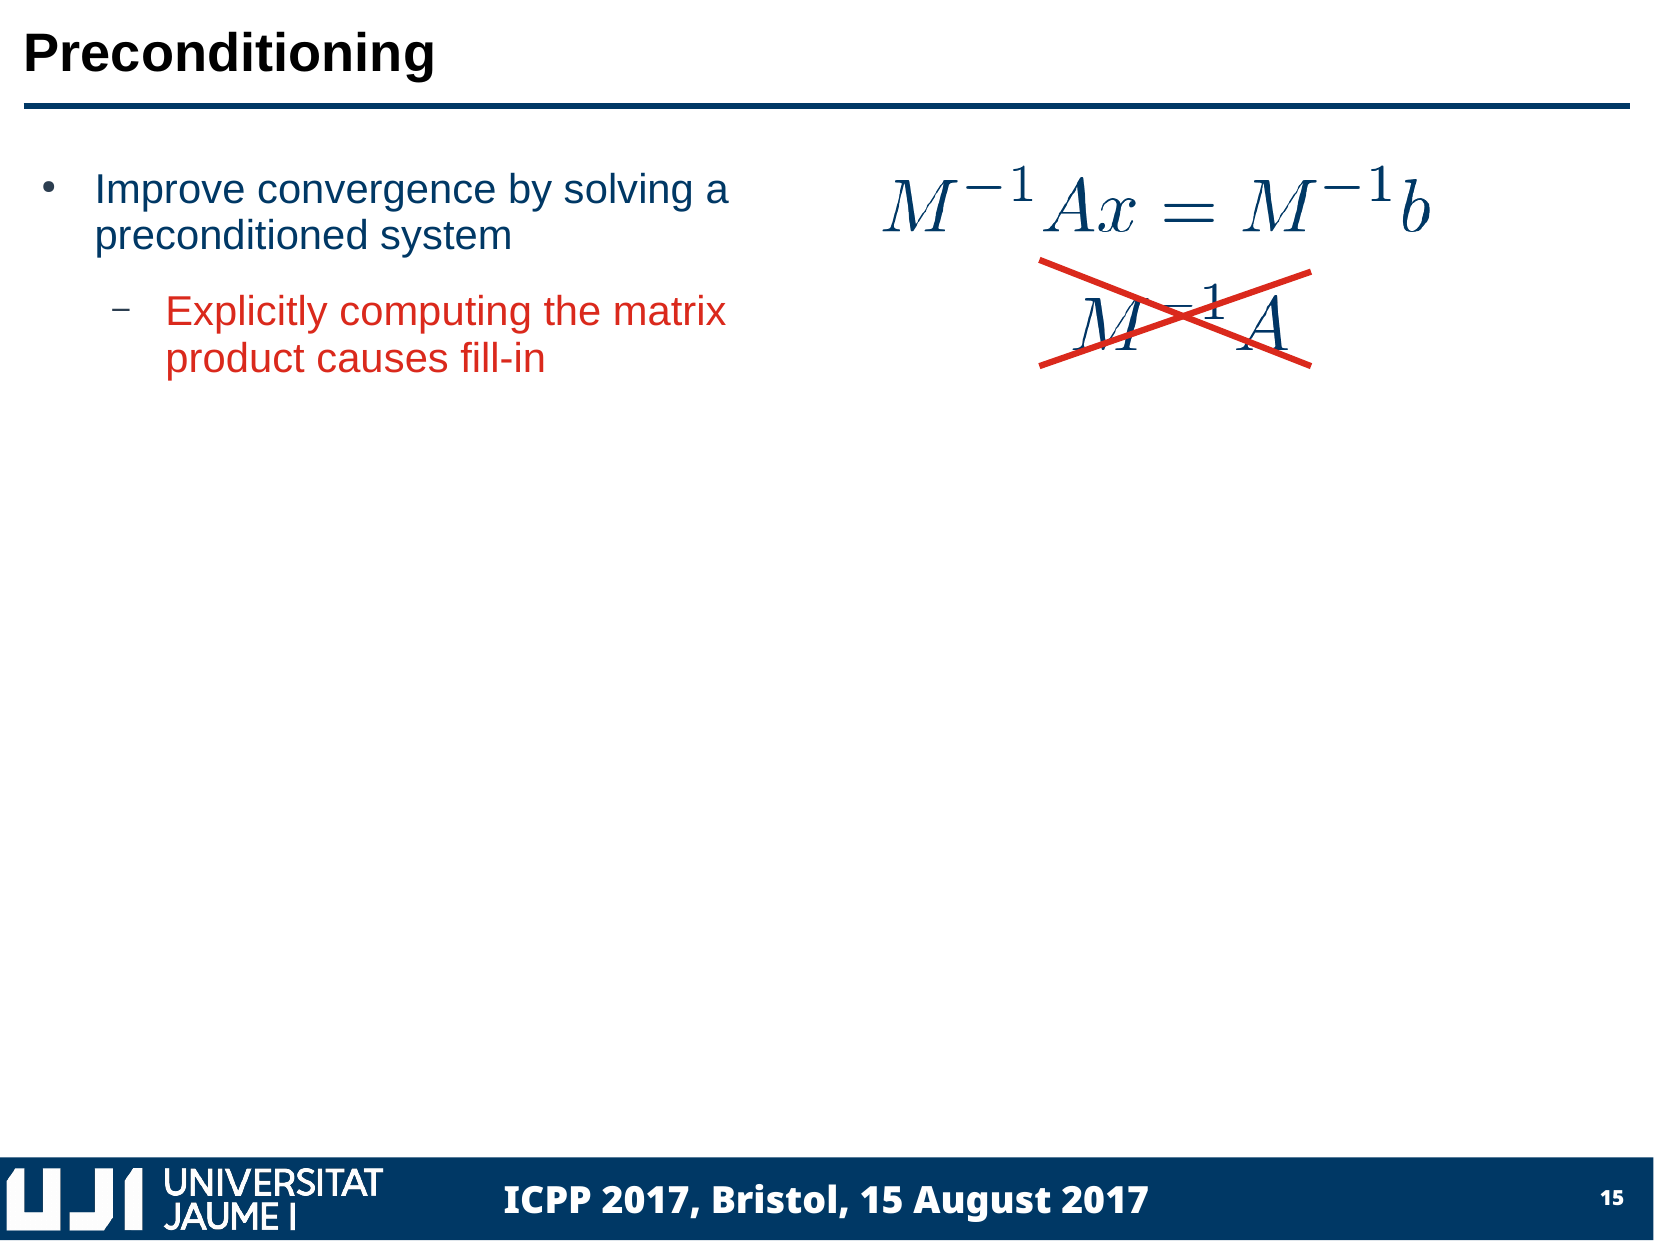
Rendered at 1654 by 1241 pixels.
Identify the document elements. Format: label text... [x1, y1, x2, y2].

title Preconditioning [23, 0, 1630, 107]
picture [1195, 284, 1288, 350]
picture [882, 165, 1430, 232]
picture [0, 1158, 390, 1241]
picture [1110, 283, 1266, 312]
list Improve convergence by solving a preconditioned system Explicitly computing the matrix product causes fill-in [23, 165, 808, 697]
picture [1099, 320, 1258, 350]
picture [1072, 283, 1171, 350]
